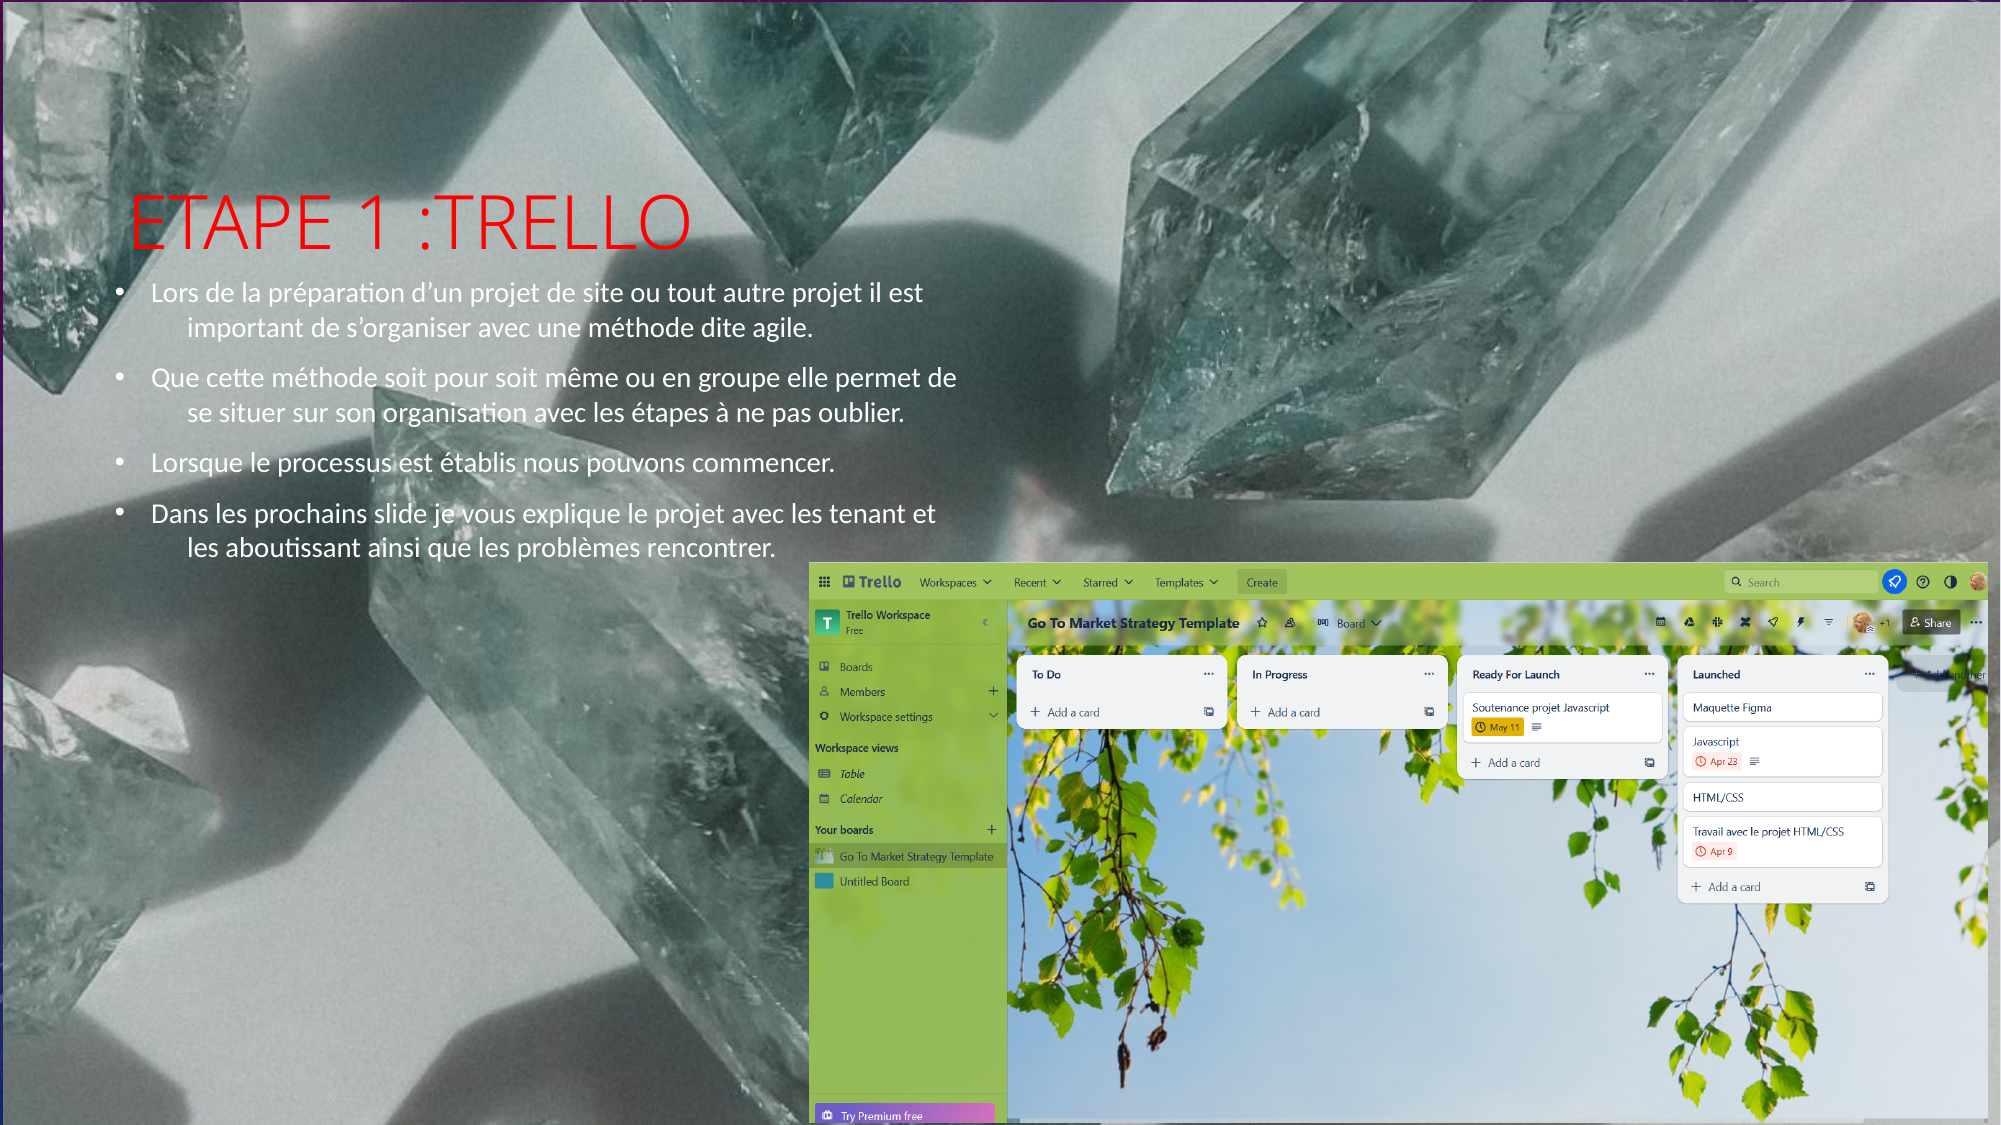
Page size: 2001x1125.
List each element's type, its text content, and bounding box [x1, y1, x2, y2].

picture [0, 0, 2001, 1125]
title Etape 1 :Trello [112, 99, 1775, 339]
list Lors de la préparation d’un projet de site ou tout autre projet il est important de s’organiser avec une méthode dite agile. Que cette méthode soit pour soit même ou en groupe elle permet de se situer sur son organisation avec les étapes à ne pas oublier. Lorsque le processus est établis nous pouvons commencer. Dans les prochains slide je vous explique le projet avec les tenant et les aboutissant ainsi que les problèmes rencontrer. [99, 263, 979, 575]
